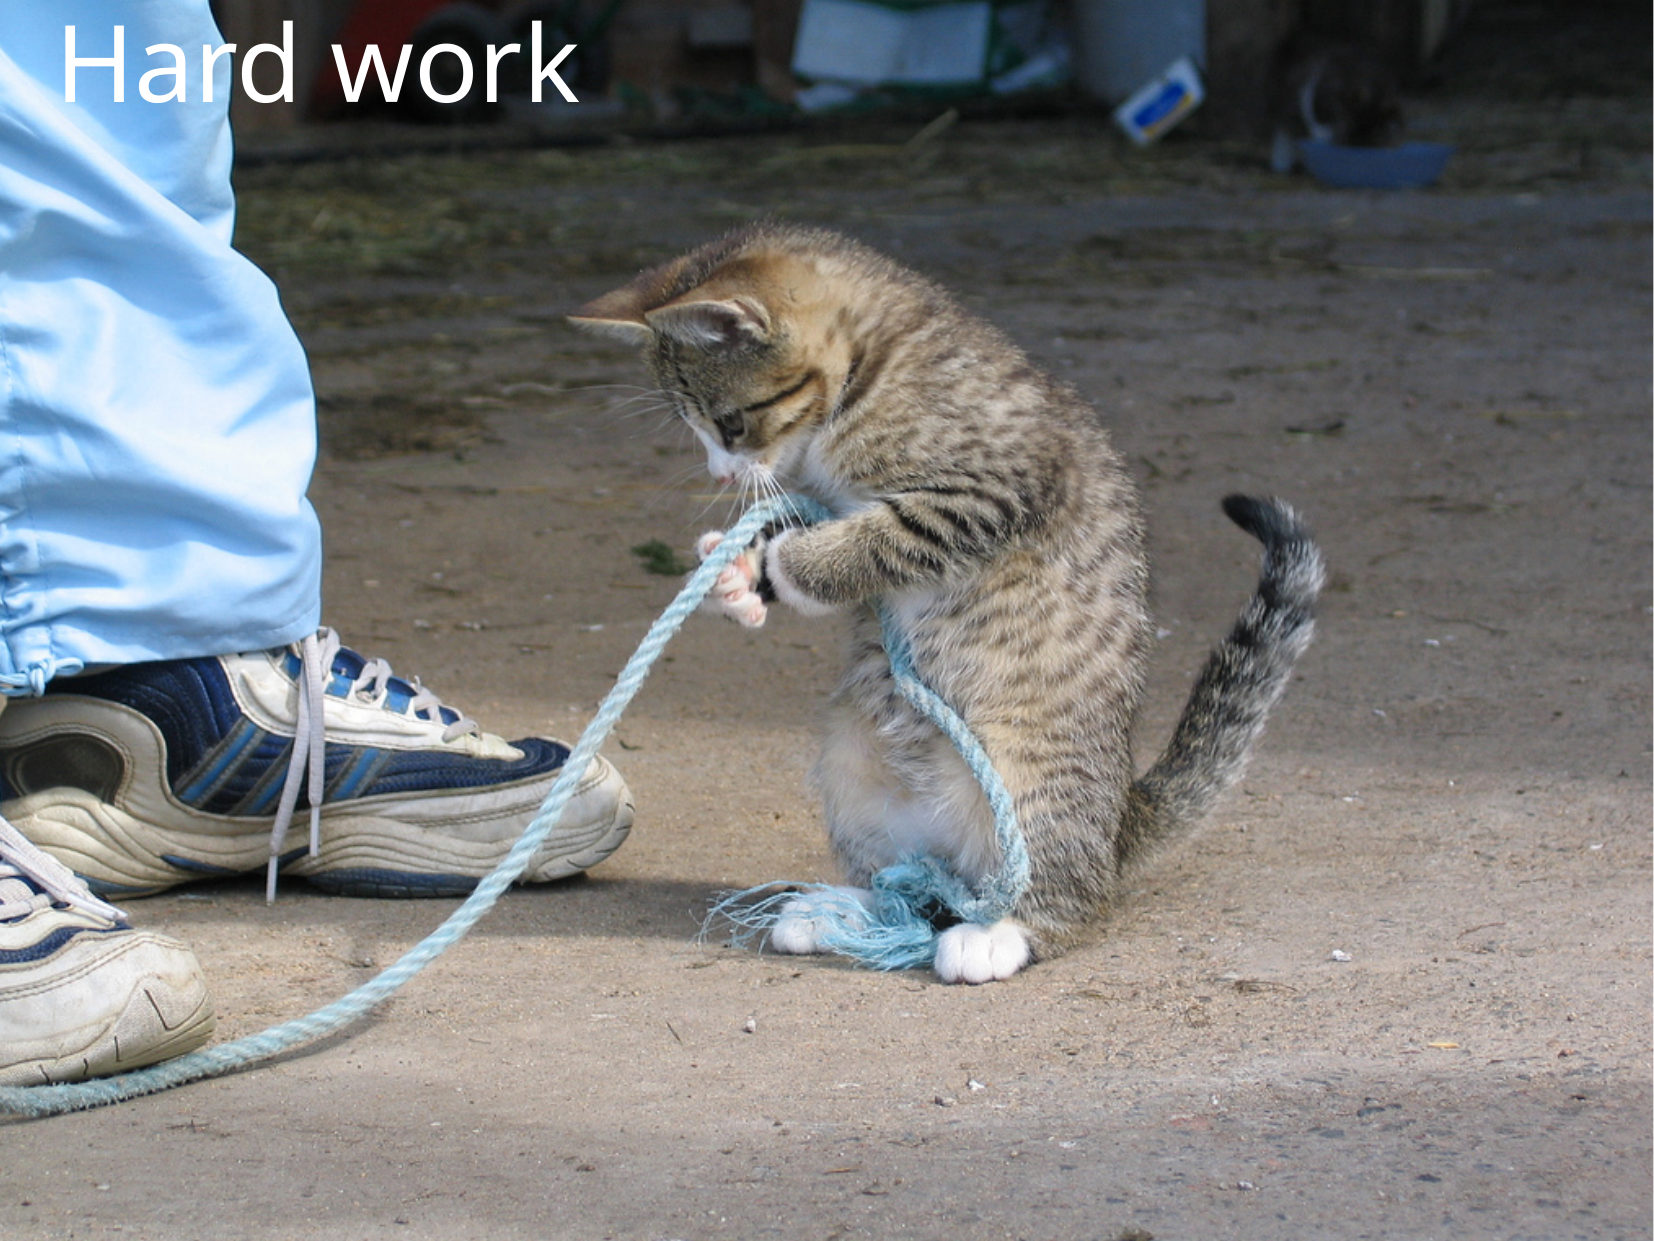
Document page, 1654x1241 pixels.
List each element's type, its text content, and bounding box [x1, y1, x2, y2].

text_box Hard work [0, 0, 637, 137]
picture [0, 0, 1654, 1241]
